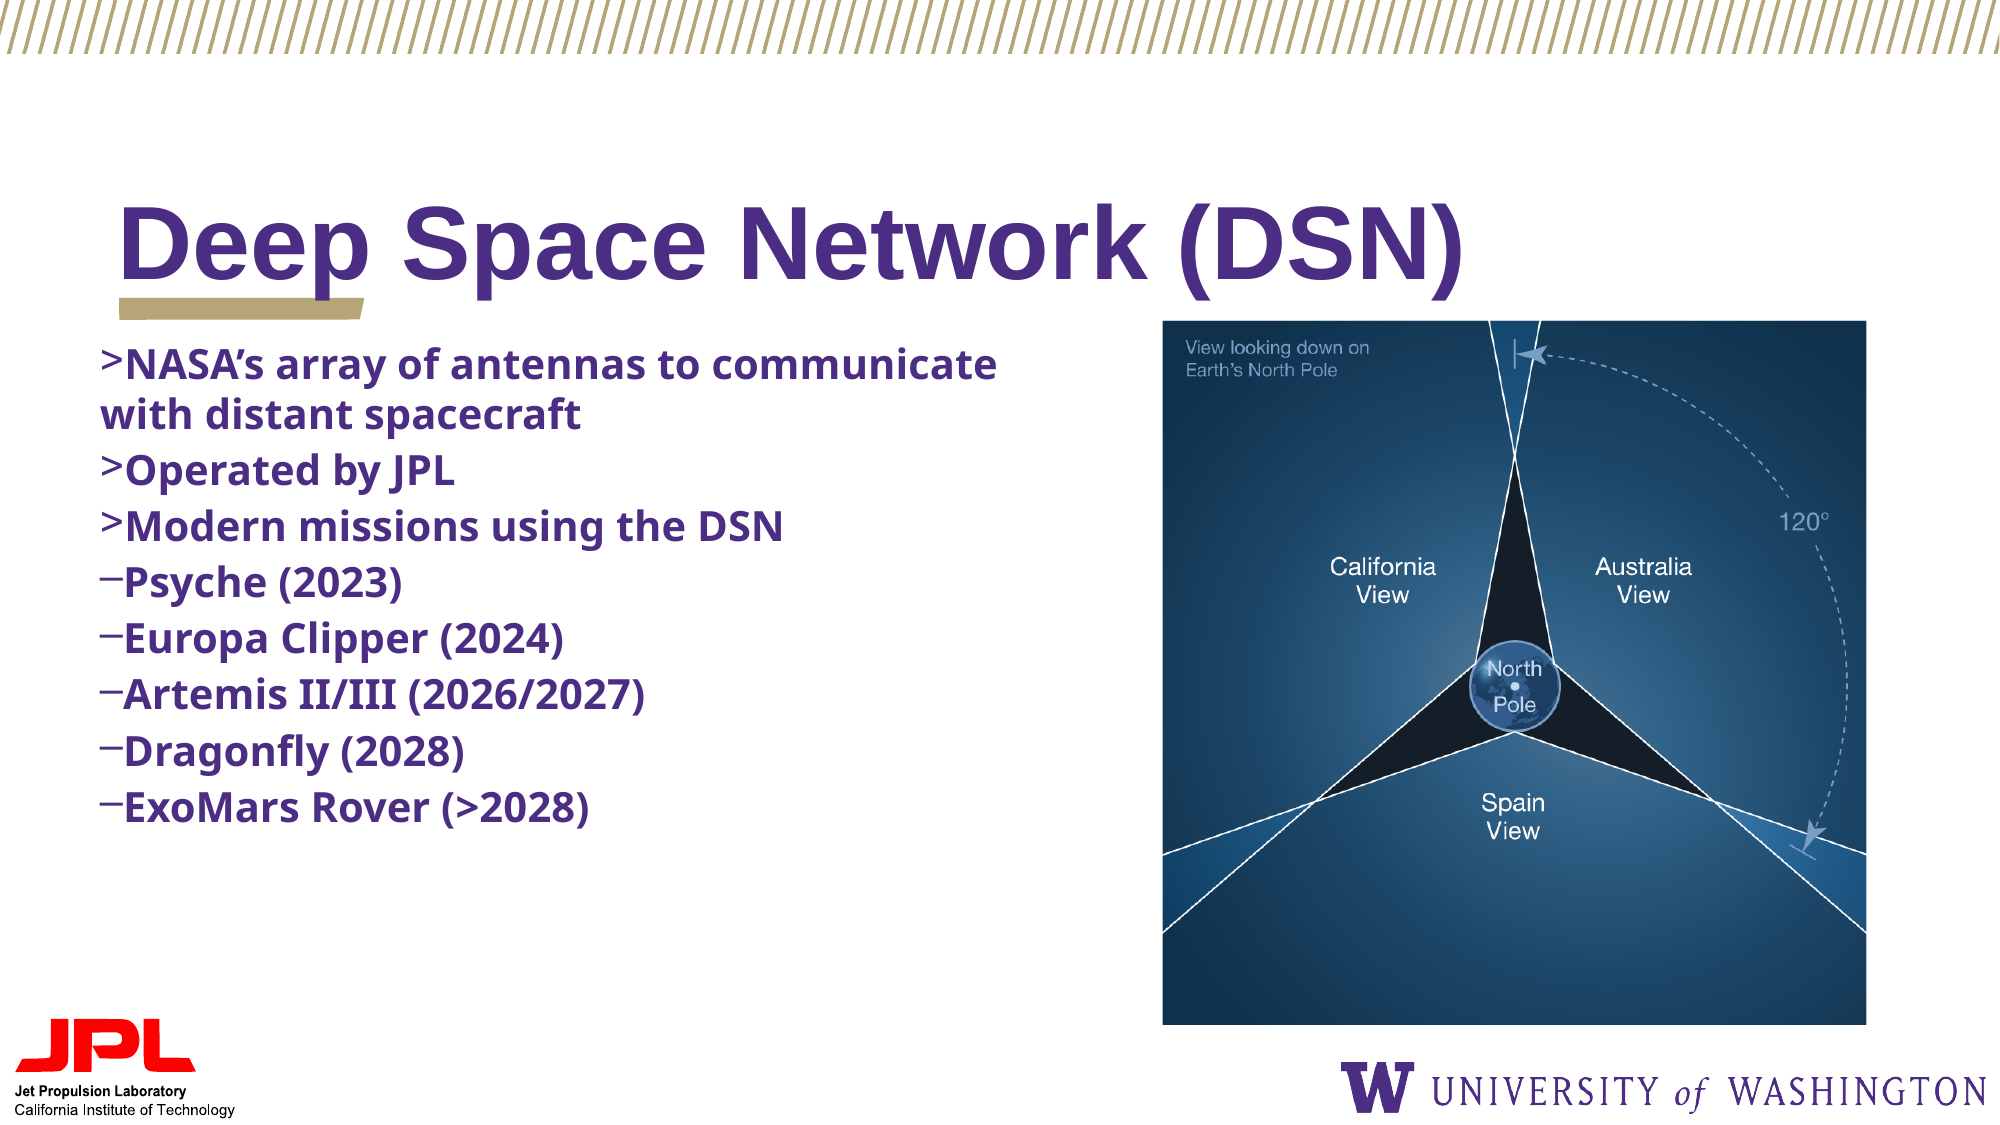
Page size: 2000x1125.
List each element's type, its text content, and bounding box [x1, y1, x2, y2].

title Deep Space Network (DSN) [117, 112, 1918, 300]
list NASA’s array of antennas to communicate with distant spacecraft Operated by JPL Modern missions using the DSN Psyche (2023) Europa Clipper (2024) Artemis II/III (2026/2027) Dragonfly (2028) ExoMars Rover (>2028) [99, 337, 1051, 976]
picture [1162, 312, 1867, 1025]
